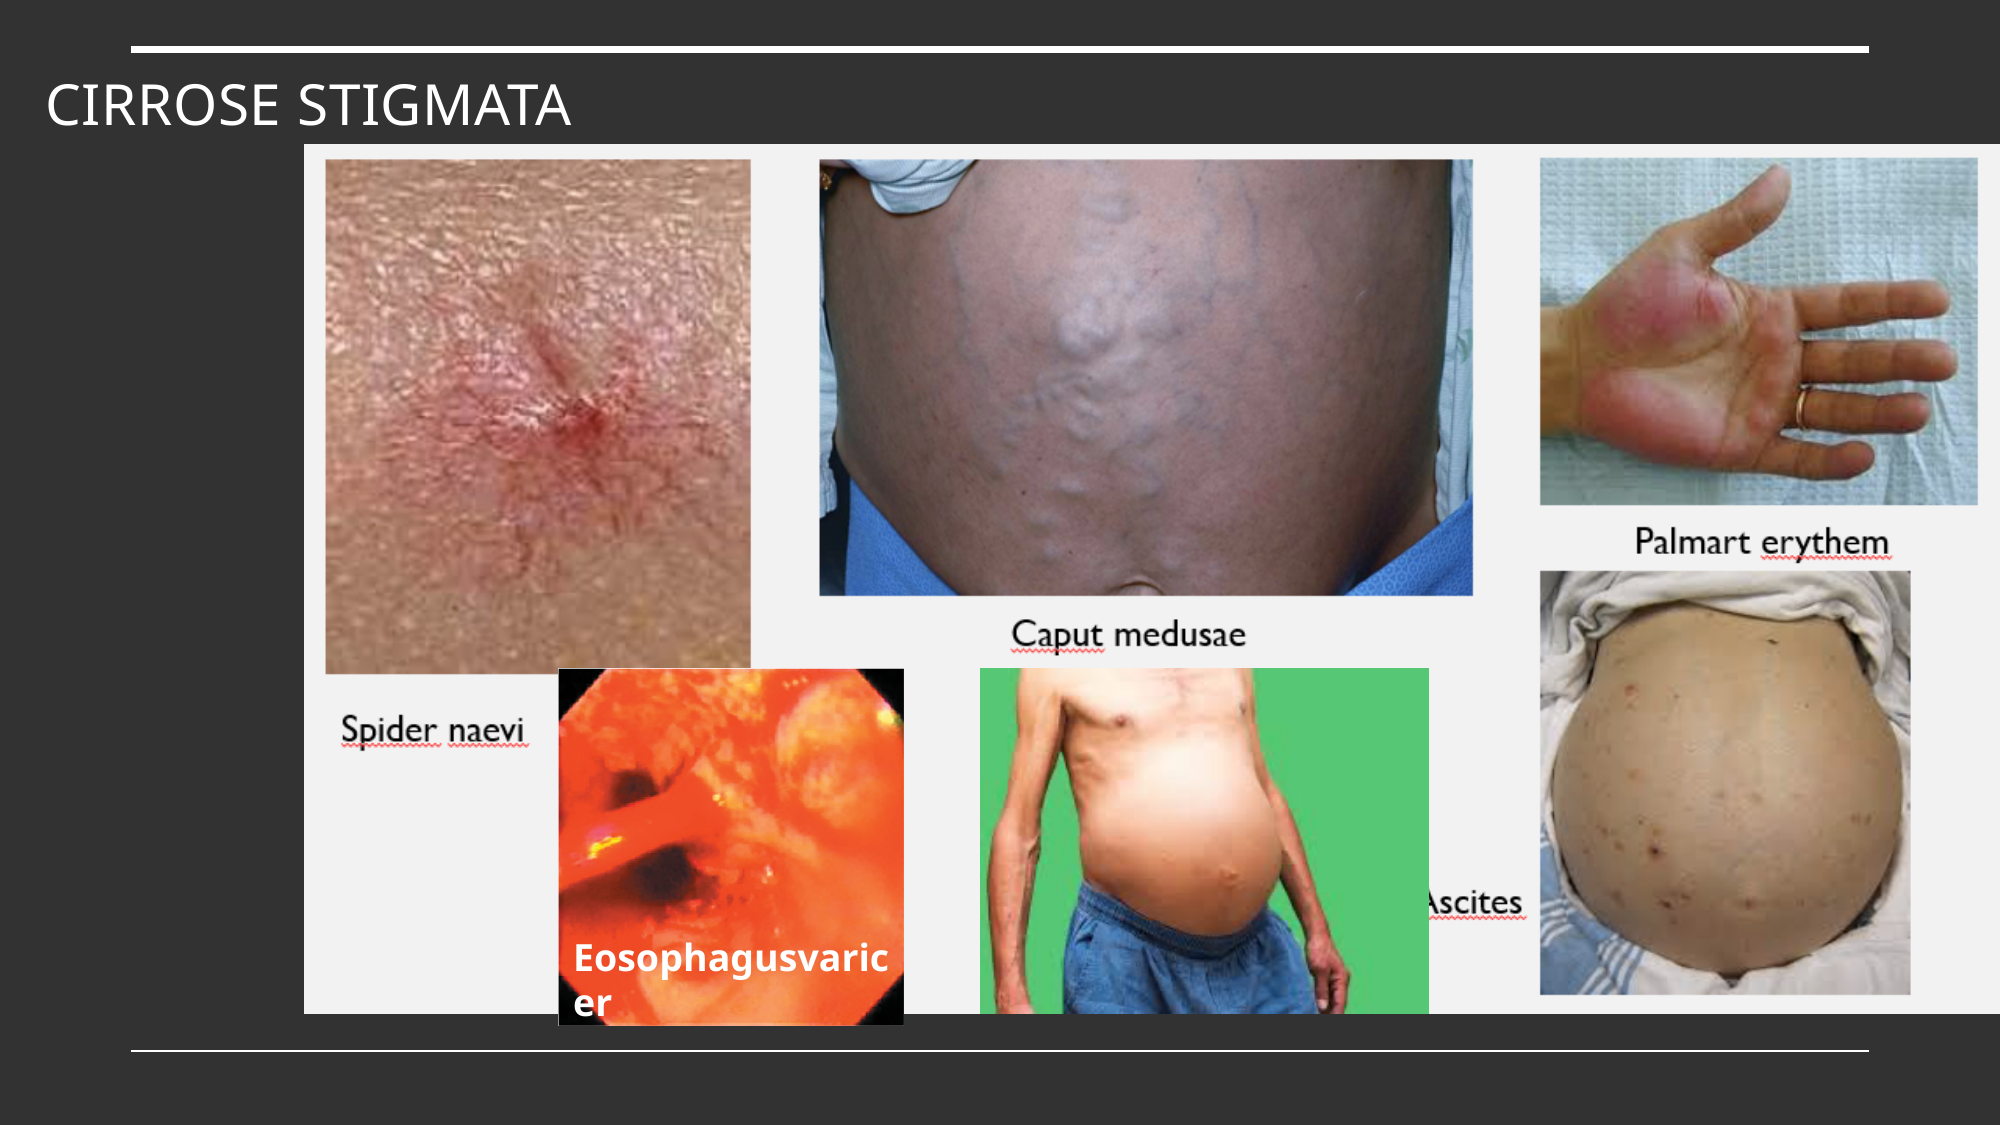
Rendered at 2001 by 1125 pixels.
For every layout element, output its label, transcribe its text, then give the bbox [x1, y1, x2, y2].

text_box Eosophagusvaricer [558, 926, 925, 1031]
picture [304, 144, 2000, 1014]
title Cirrose stigmata [30, 61, 1756, 145]
